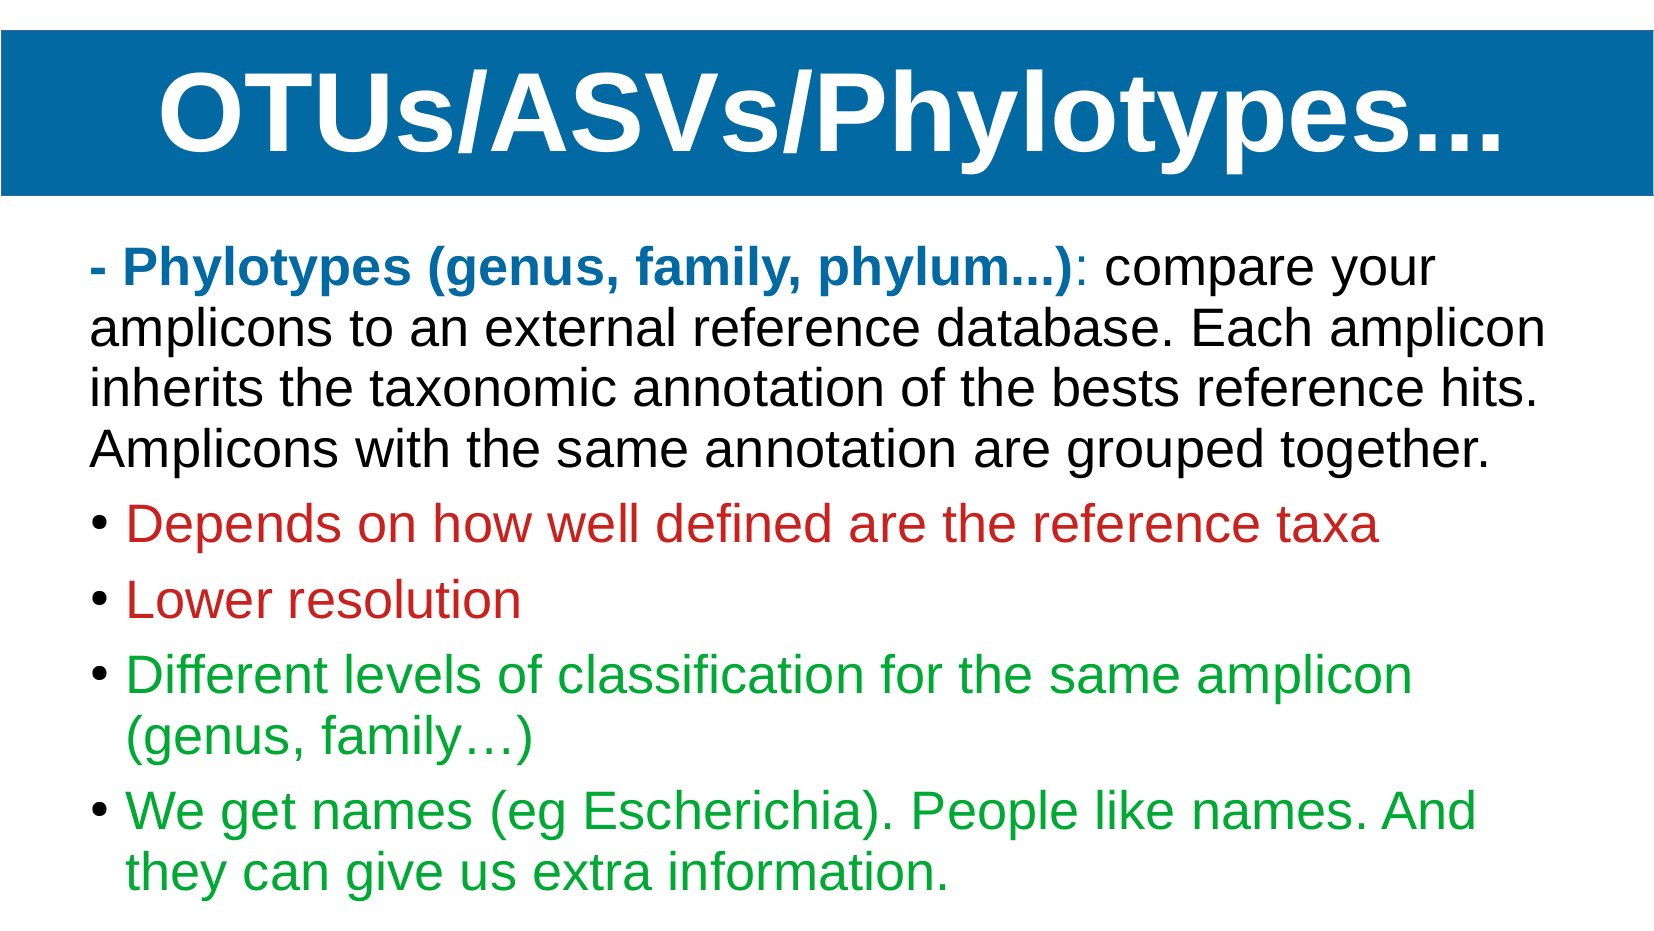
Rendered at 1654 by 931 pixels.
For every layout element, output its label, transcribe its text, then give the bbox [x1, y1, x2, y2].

text_box - Phylotypes (genus, family, phylum...): compare your amplicons to an external reference database. Each amplicon inherits the taxonomic annotation of the bests reference hits. Amplicons with the same annotation are grouped together. Depends on how well defined are the reference taxa Lower resolution Different levels of classification for the same amplicon (genus, family…) We get names (eg Escherichia). People like names. And they can give us extra information. [75, 229, 1606, 910]
text_box [1, 30, 1654, 196]
text_box OTUs/ASVs/Phylotypes... [60, 42, 1606, 193]
